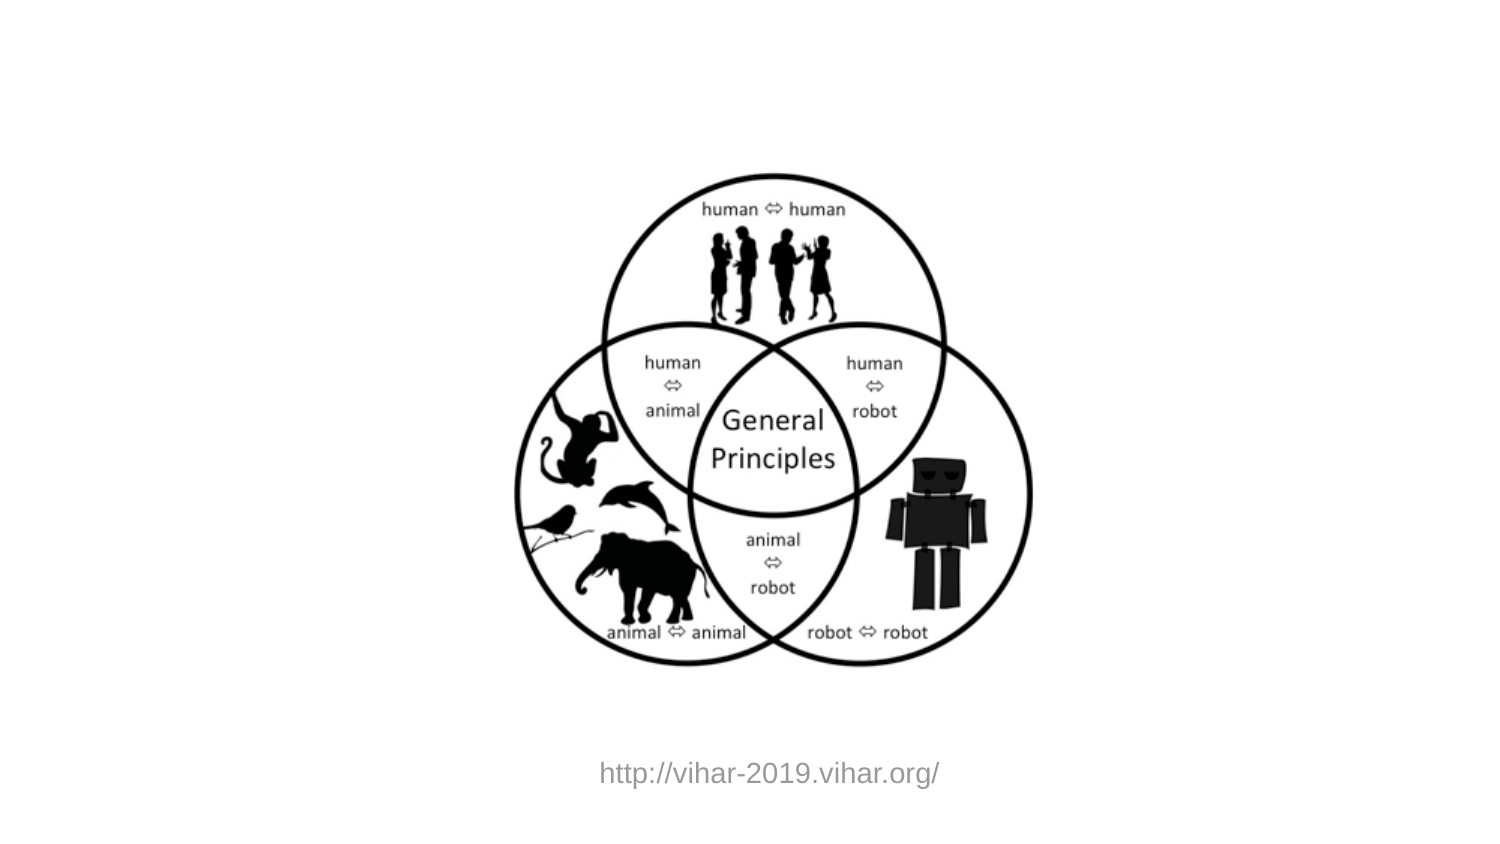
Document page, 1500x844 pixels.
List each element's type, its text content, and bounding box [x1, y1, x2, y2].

text_box http://vihar-2019.vihar.org/ [584, 749, 1050, 807]
picture [513, 165, 1034, 685]
